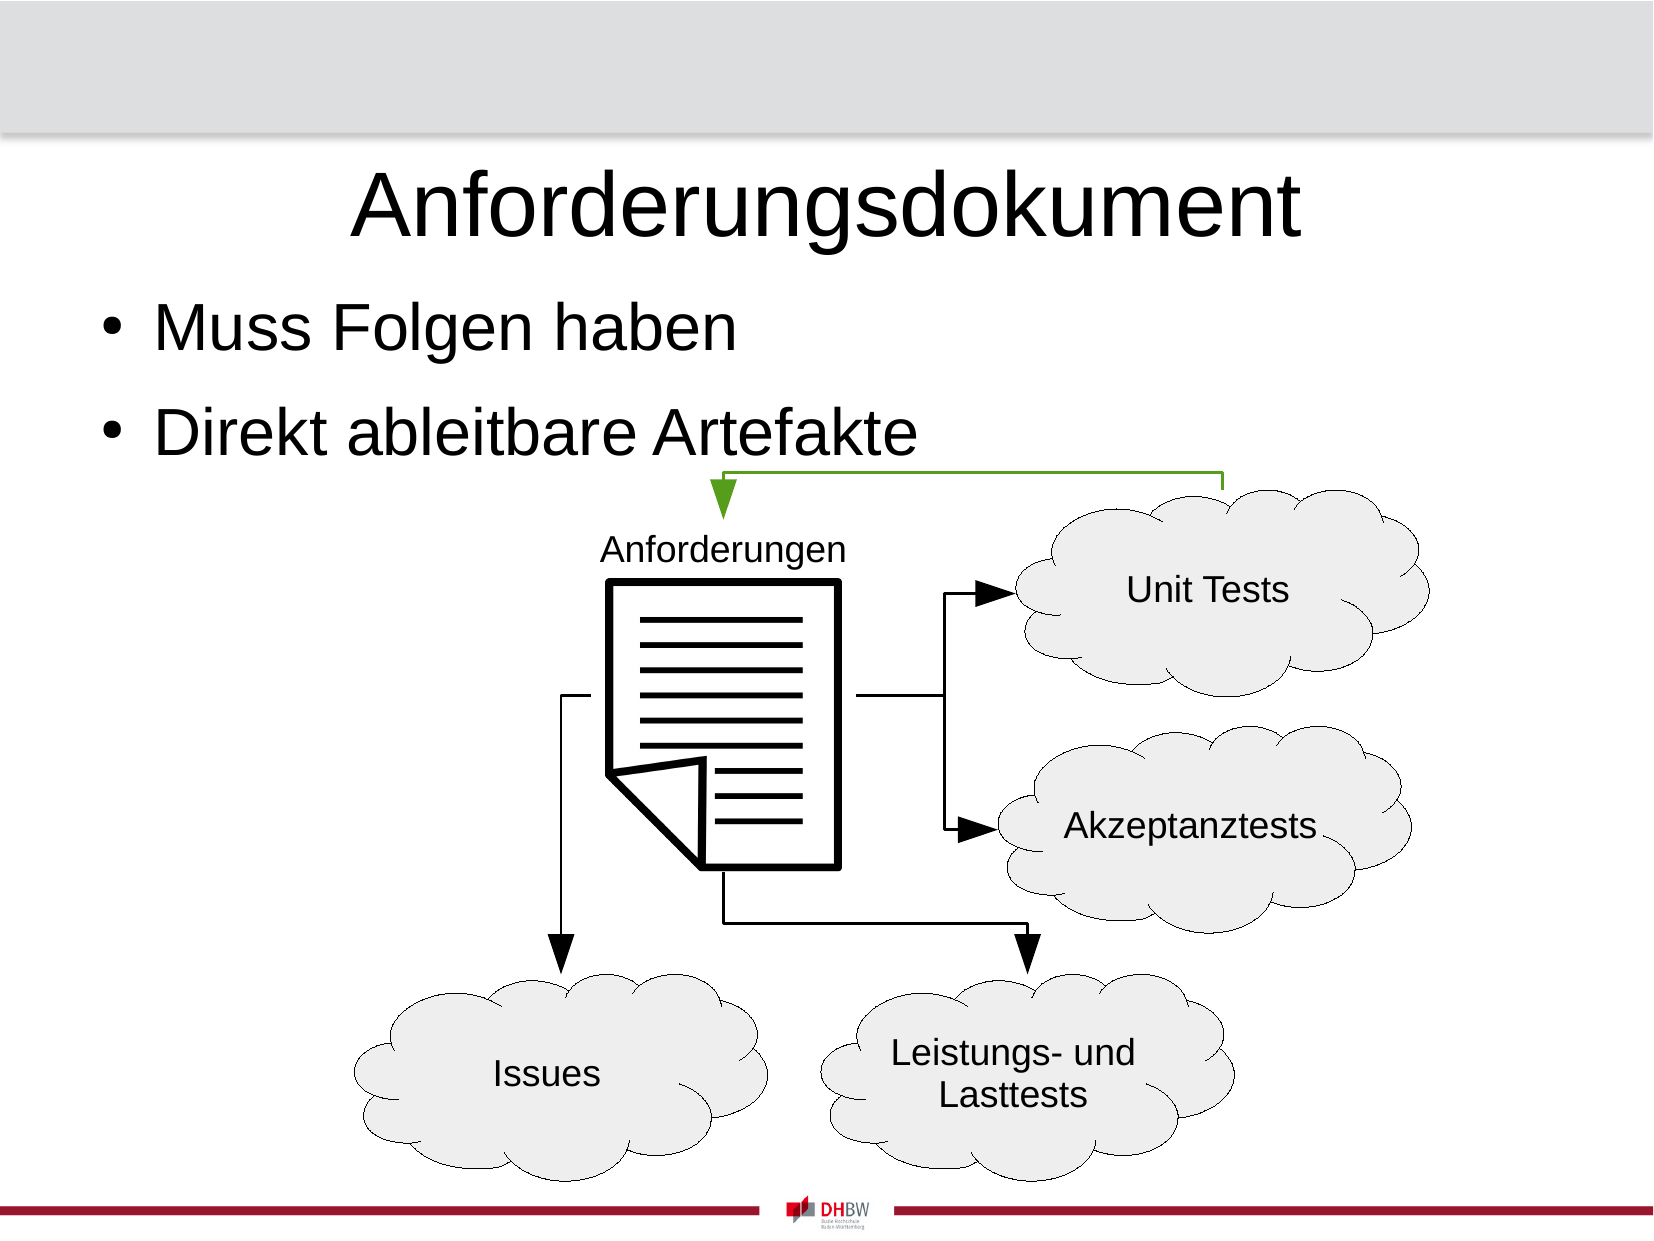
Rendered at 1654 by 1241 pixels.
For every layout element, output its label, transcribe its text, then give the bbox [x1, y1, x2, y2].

list Muss Folgen haben Direkt ableitbare Artefakte [82, 290, 1571, 1010]
text_box Issues [354, 974, 768, 1182]
text_box Anforderungen [590, 519, 857, 579]
text_box Akzeptanztests [998, 726, 1412, 934]
picture [0, 1, 1654, 1237]
text_box Unit Tests [1015, 490, 1430, 697]
title Anforderungsdokument [82, 147, 1571, 257]
text_box Leistungs- und Lasttests [820, 974, 1235, 1182]
